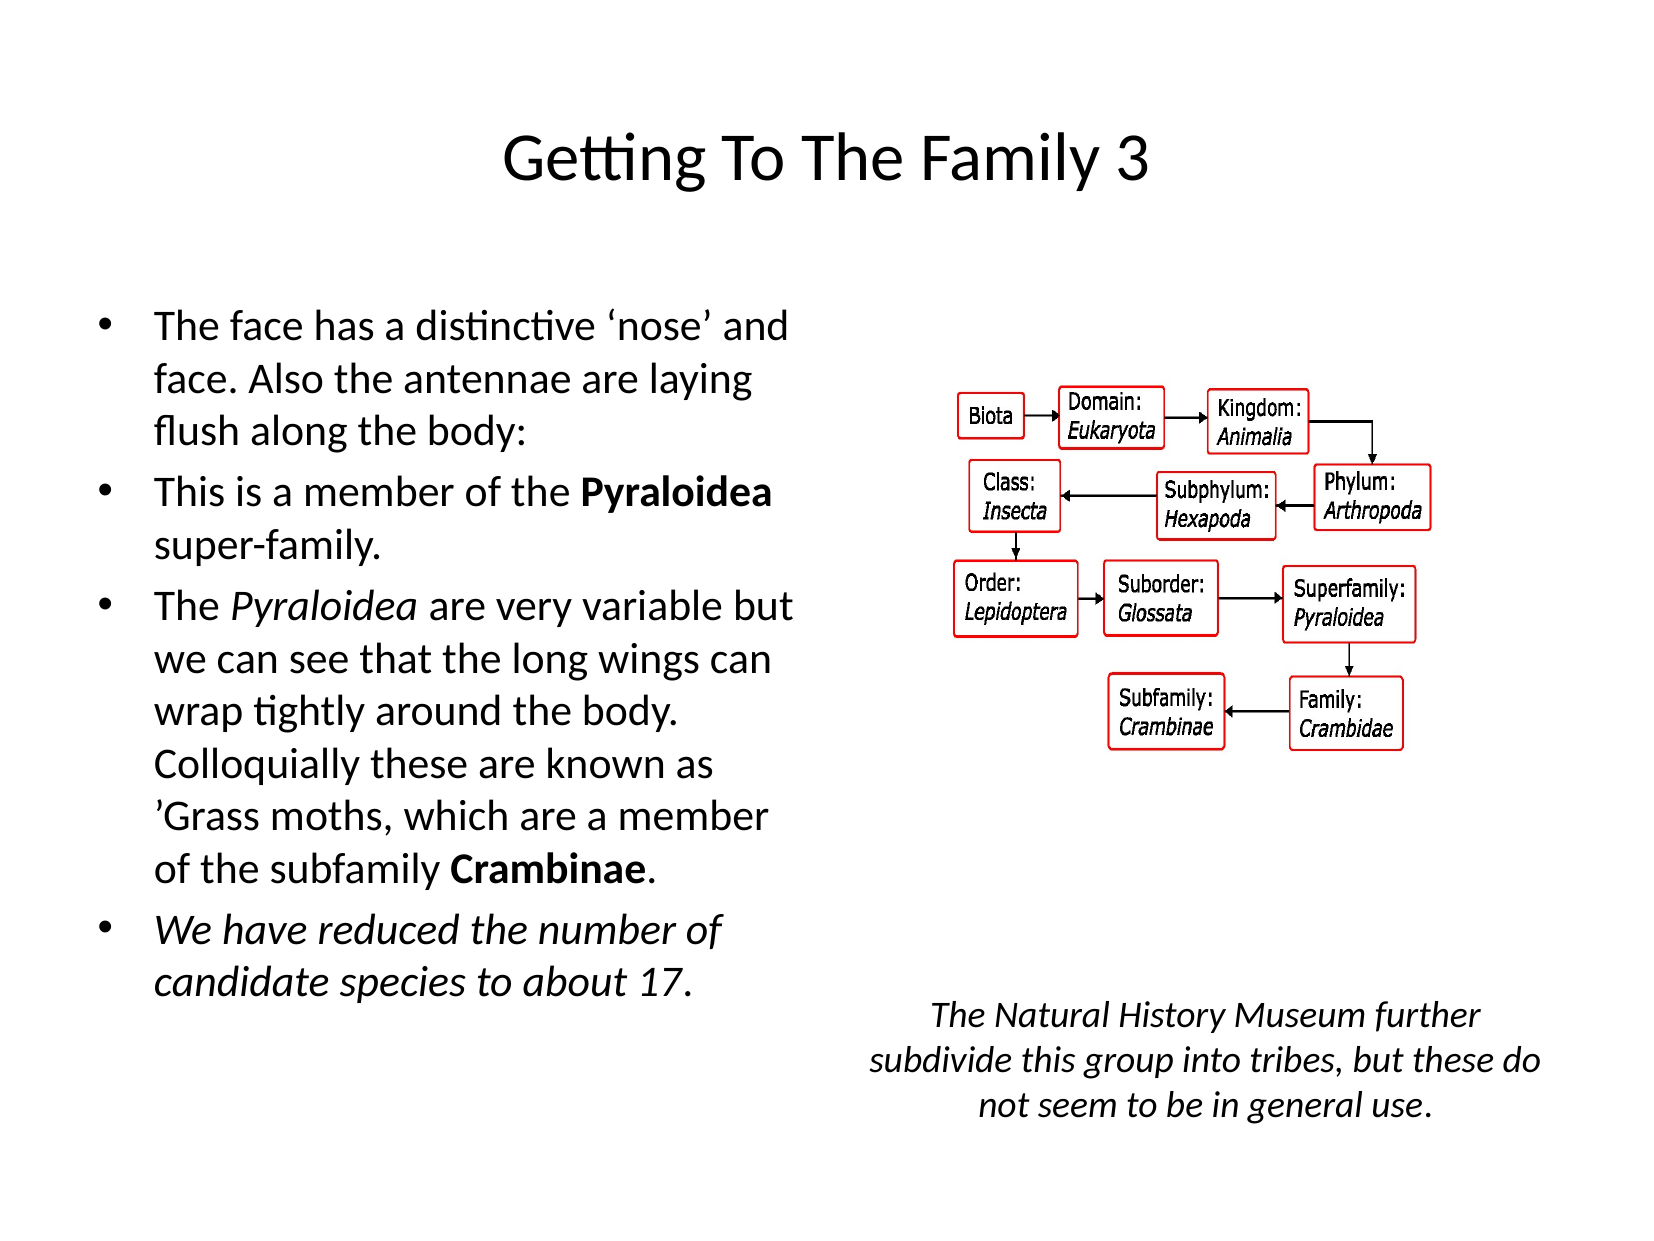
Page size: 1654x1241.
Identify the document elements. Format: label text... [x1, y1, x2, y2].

title Getting To The Family 3 [82, 49, 1571, 257]
picture [840, 290, 1571, 980]
list The face has a distinctive ‘nose’ and face. Also the antennae are laying flush along the body: This is a member of the Pyraloidea super-family. The Pyraloidea are very variable but we can see that the long wings can wrap tightly around the body. Colloquially these are known as ’Grass moths, which are a member of the subfamily Crambinae. We have reduced the number of candidate species to about 17. [82, 289, 813, 1108]
text_box The Natural History Museum further subdivide this group into tribes, but these do not seem to be in general use. [840, 982, 1571, 1106]
